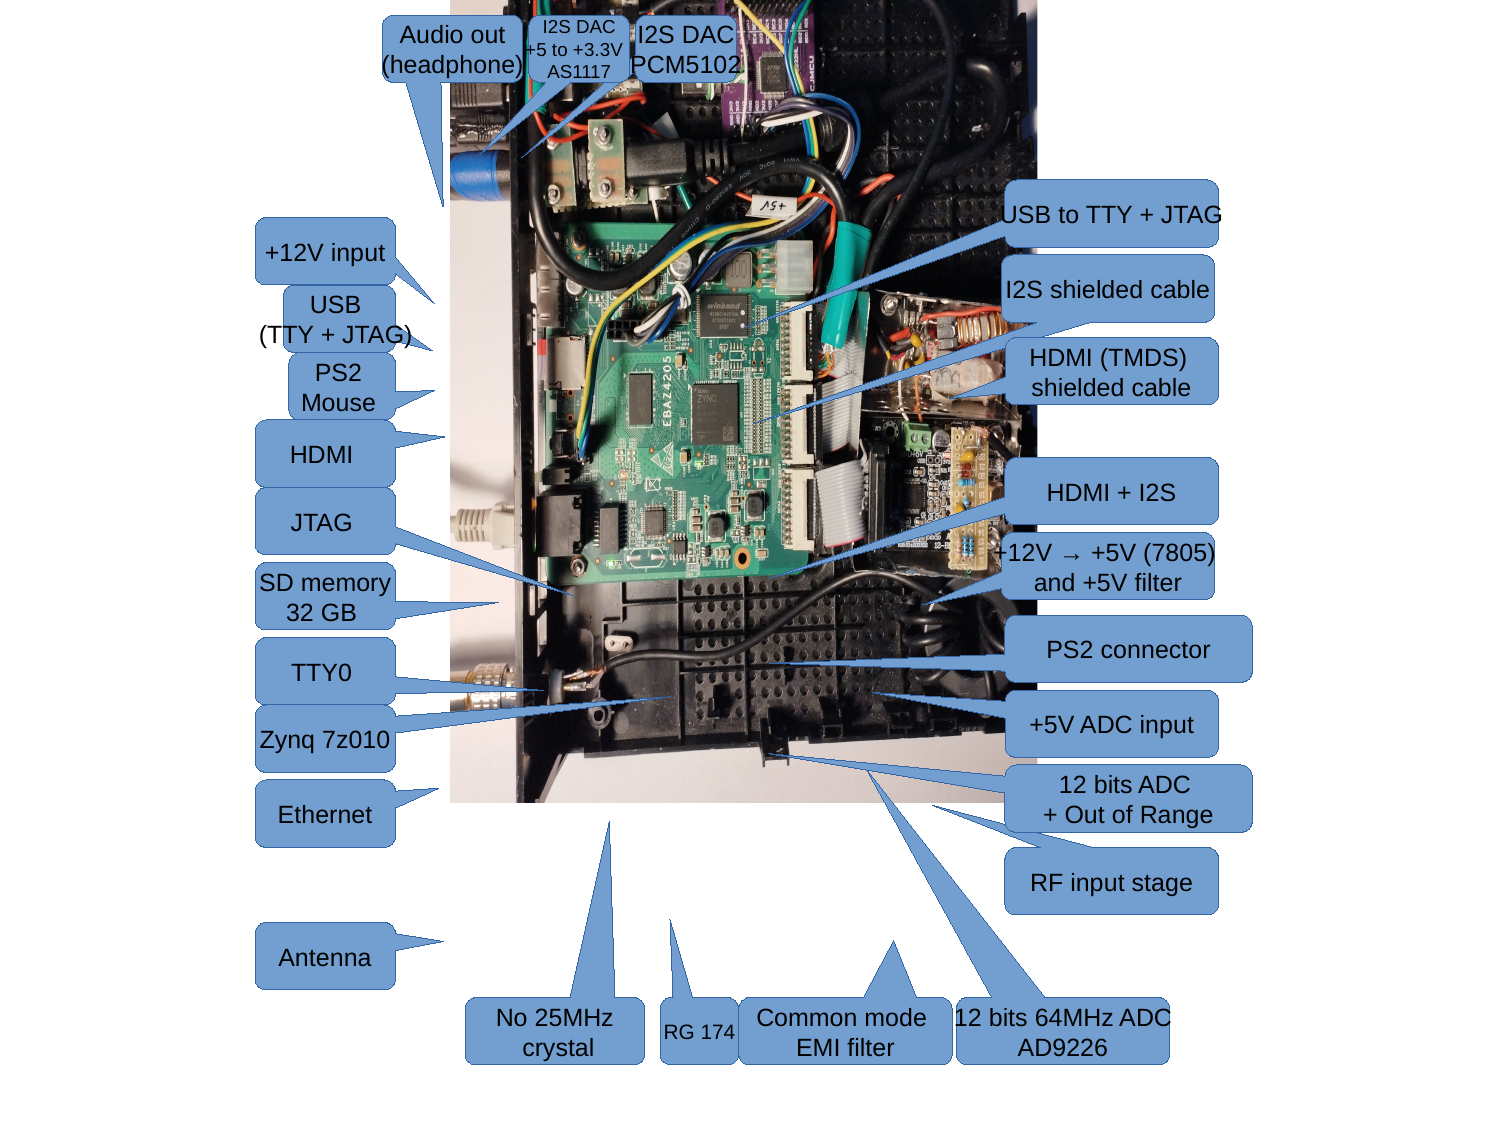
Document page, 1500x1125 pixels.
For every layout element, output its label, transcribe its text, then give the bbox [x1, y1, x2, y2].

text_box Audio out (headphone) [382, 15, 523, 207]
text_box I2S DAC +5 to +3.3V AS1117 [479, 15, 630, 155]
text_box RG 174 [660, 919, 739, 1065]
text_box HDMI (TMDS) shielded cable [949, 337, 1219, 405]
text_box 12 bits ADC + Out of Range [768, 753, 1253, 833]
picture [869, 771, 1004, 803]
text_box USB (TTY + JTAG) [283, 285, 409, 353]
text_box +12V input [255, 217, 435, 304]
text_box Ethernet [255, 779, 439, 848]
text_box I2S shielded cable [753, 254, 1215, 424]
text_box HDMI [255, 419, 445, 487]
text_box USB to TTY + JTAG [743, 179, 1219, 329]
text_box SD memory 32 GB [255, 562, 499, 630]
text_box Antenna [255, 922, 444, 990]
text_box RF input stage [932, 805, 1219, 915]
text_box TTY0 [255, 637, 544, 705]
text_box PS2 connector [769, 615, 1253, 683]
text_box 12 bits 64MHz ADC AD9226 [867, 771, 1170, 1065]
text_box JTAG [255, 487, 574, 596]
text_box Common mode EMI filter [738, 940, 953, 1065]
text_box I2S DAC PCM5102 [629, 15, 737, 83]
text_box I2S DAC PCM5102 [521, 83, 620, 158]
text_box USB (TTY + JTAG) [409, 335, 433, 351]
text_box PS2 Mouse [288, 352, 435, 420]
text_box HDMI + I2S [768, 457, 1219, 579]
text_box +12V → +5V (7805) and +5V filter [922, 532, 1215, 605]
text_box +5V ADC input [872, 690, 1219, 758]
text_box No 25MHz crystal [465, 821, 645, 1065]
picture [450, 0, 1038, 803]
text_box Zynq 7z010 [255, 696, 671, 773]
